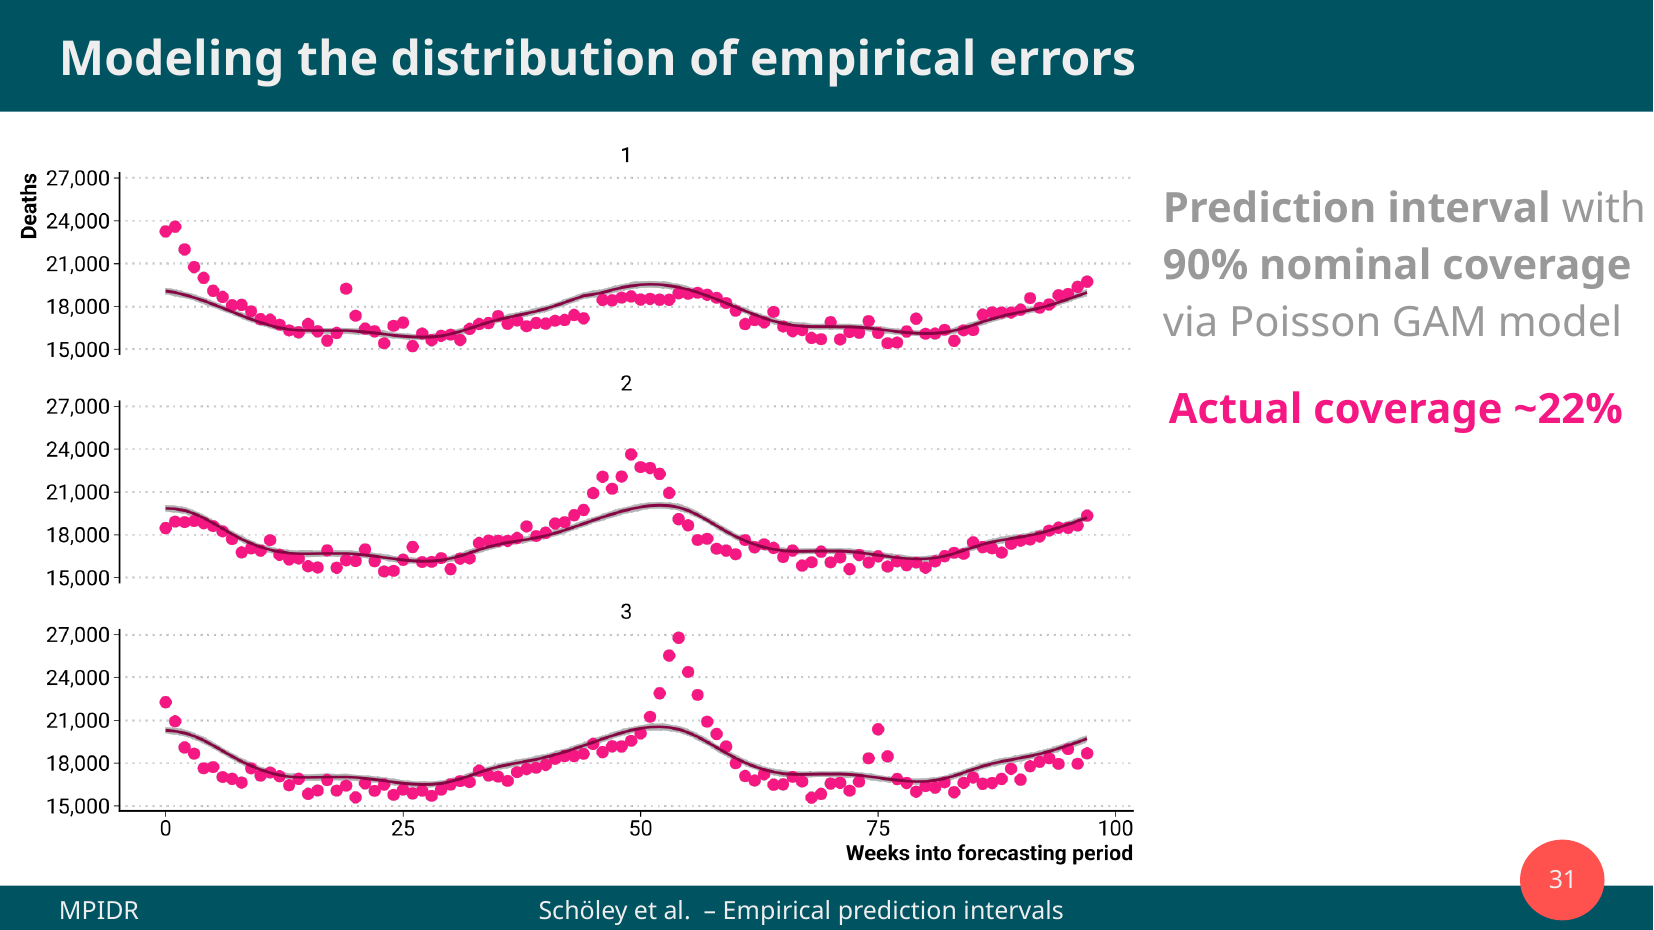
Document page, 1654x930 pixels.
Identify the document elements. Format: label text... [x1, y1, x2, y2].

text_box Actual coverage ~22% [1154, 371, 1604, 436]
picture [10, 127, 1143, 875]
text_box Prediction interval with 90% nominal coverage via Poisson GAM model [1148, 170, 1621, 382]
title Modeling the distribution of empirical errors [58, 0, 1594, 117]
